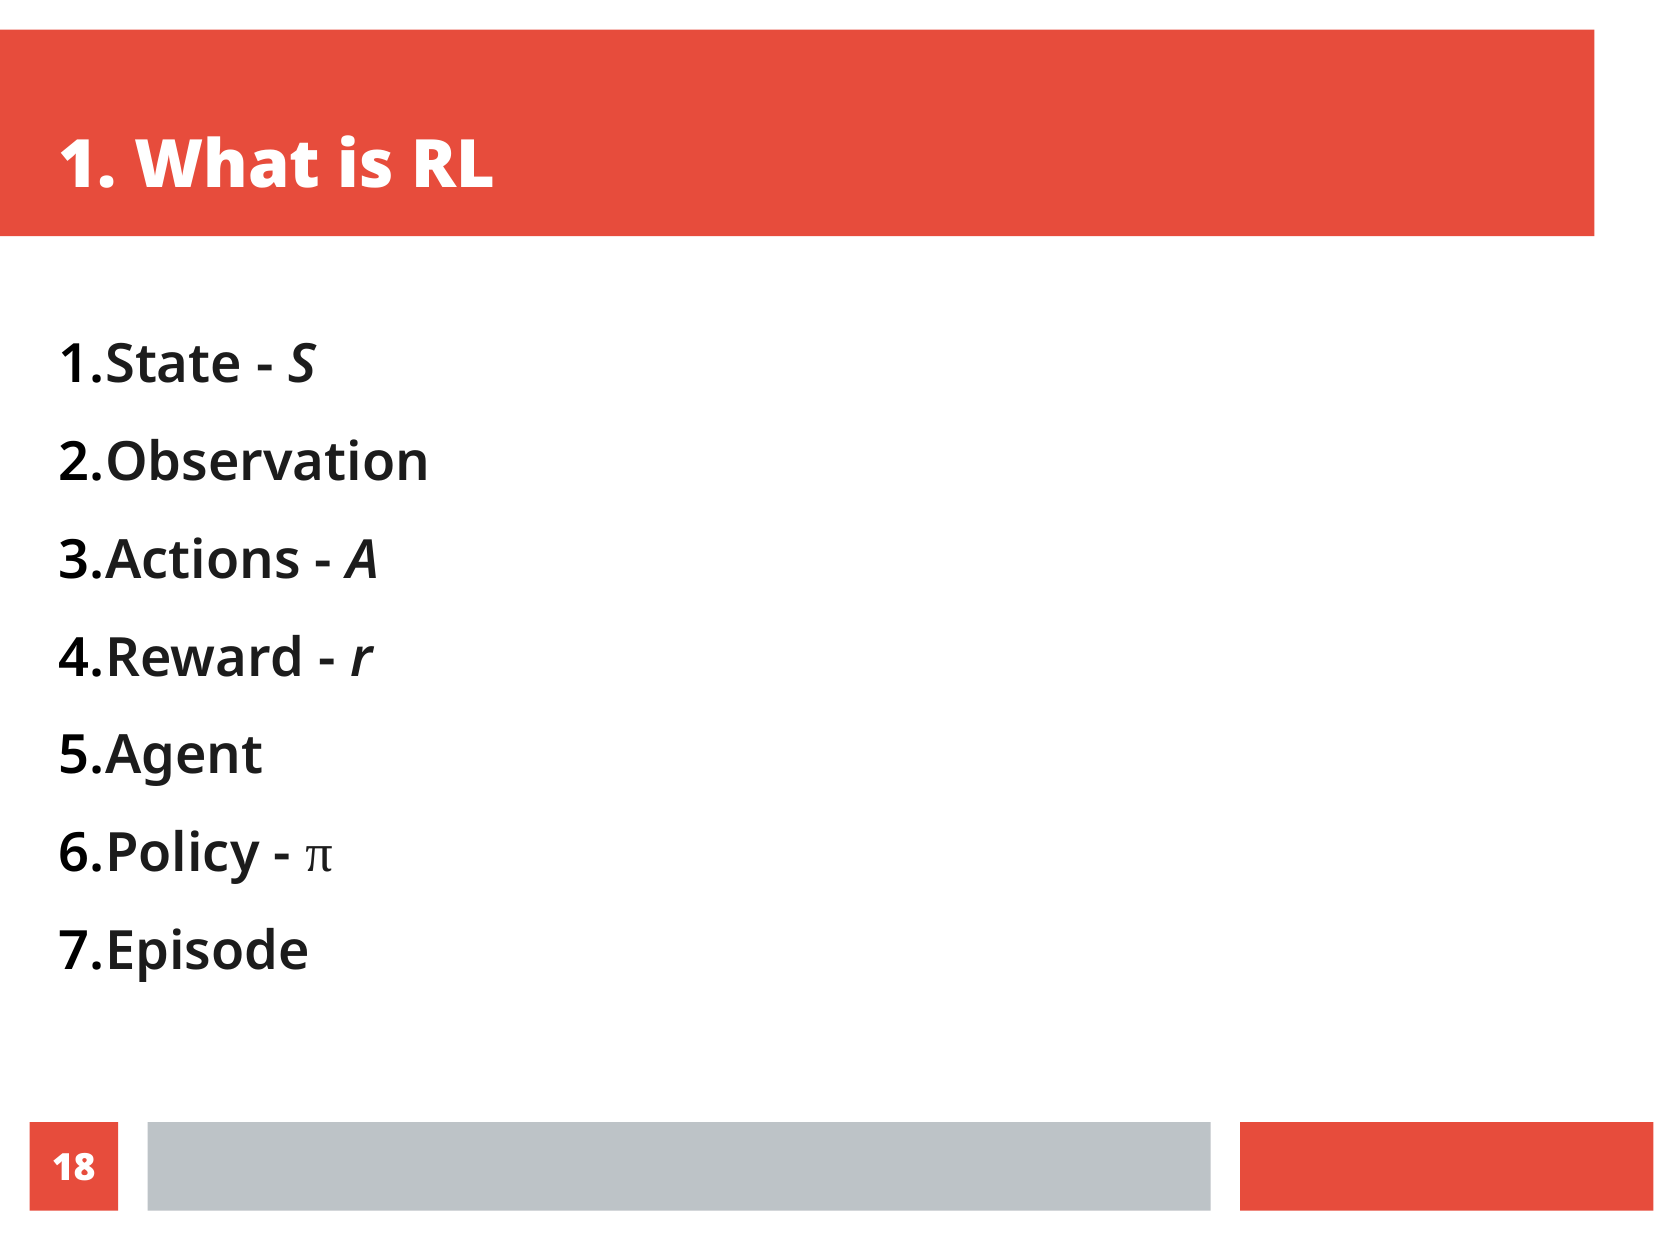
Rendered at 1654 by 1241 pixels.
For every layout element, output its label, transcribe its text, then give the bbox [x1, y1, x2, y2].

list State - S Observation Actions - A Reward - r Agent Policy - π Episode [59, 324, 1565, 1093]
title 1. What is RL [59, 59, 1595, 207]
